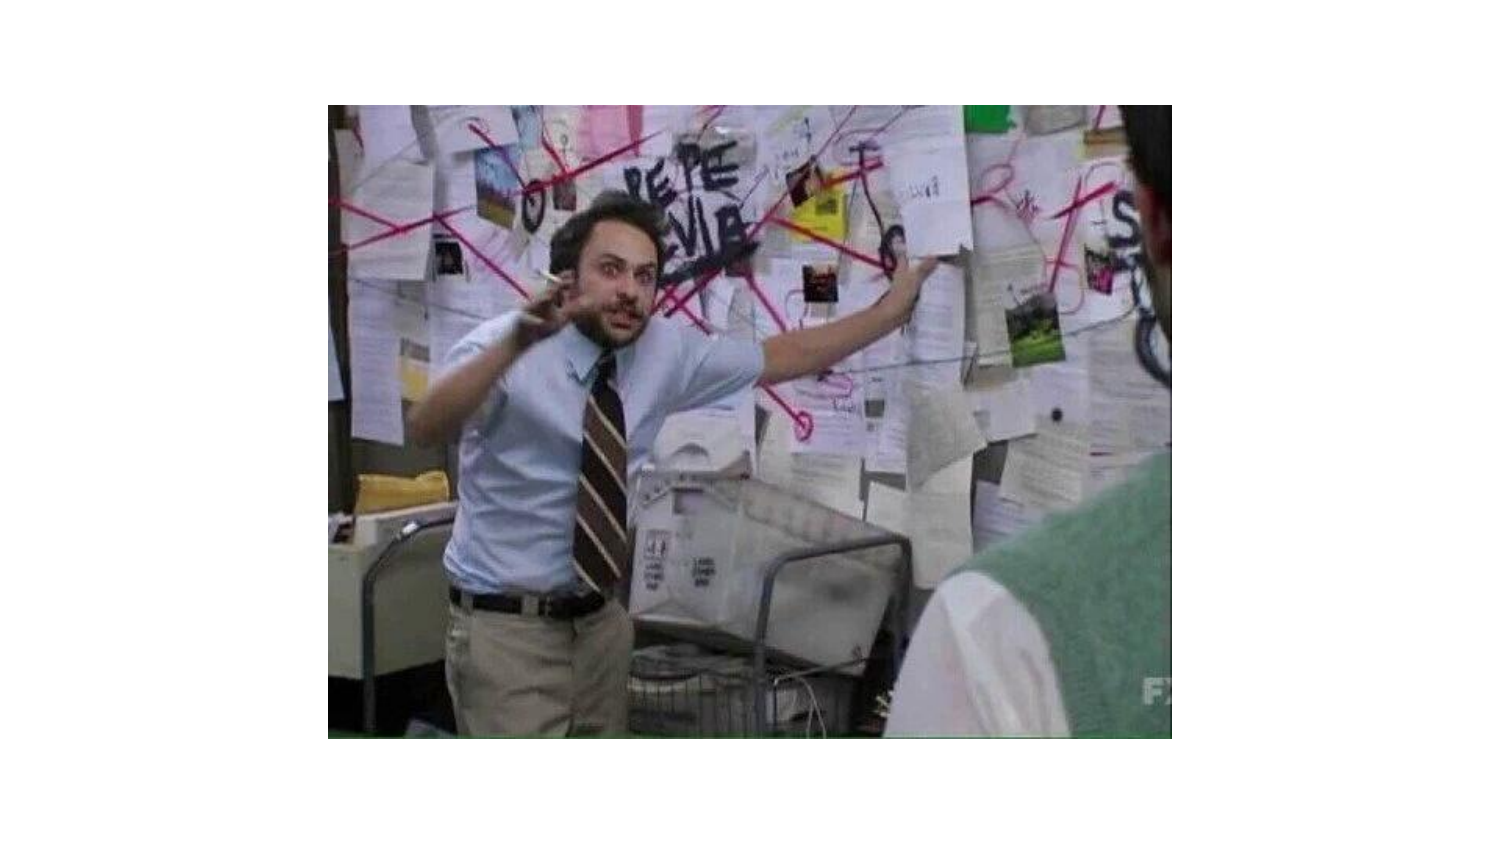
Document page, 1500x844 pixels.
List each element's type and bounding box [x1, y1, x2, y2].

picture [328, 105, 1172, 739]
